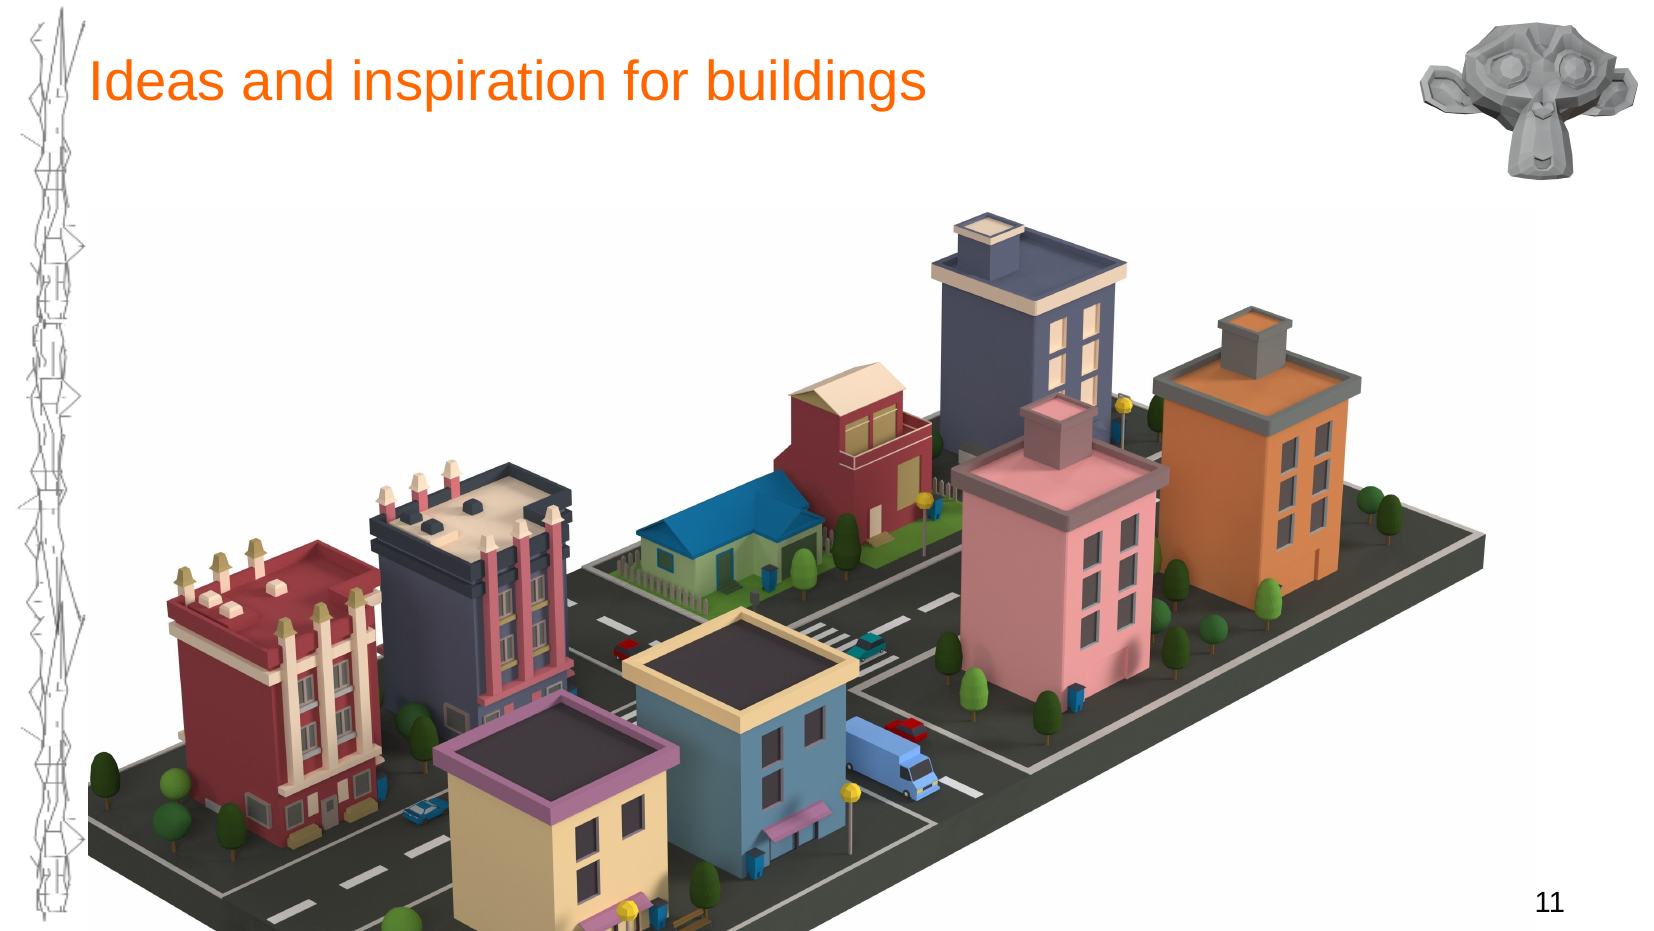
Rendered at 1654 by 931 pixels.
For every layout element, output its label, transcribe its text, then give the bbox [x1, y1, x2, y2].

title Ideas and inspiration for buildings [88, 29, 1447, 133]
picture [1411, 11, 1645, 189]
picture [88, 206, 1536, 931]
